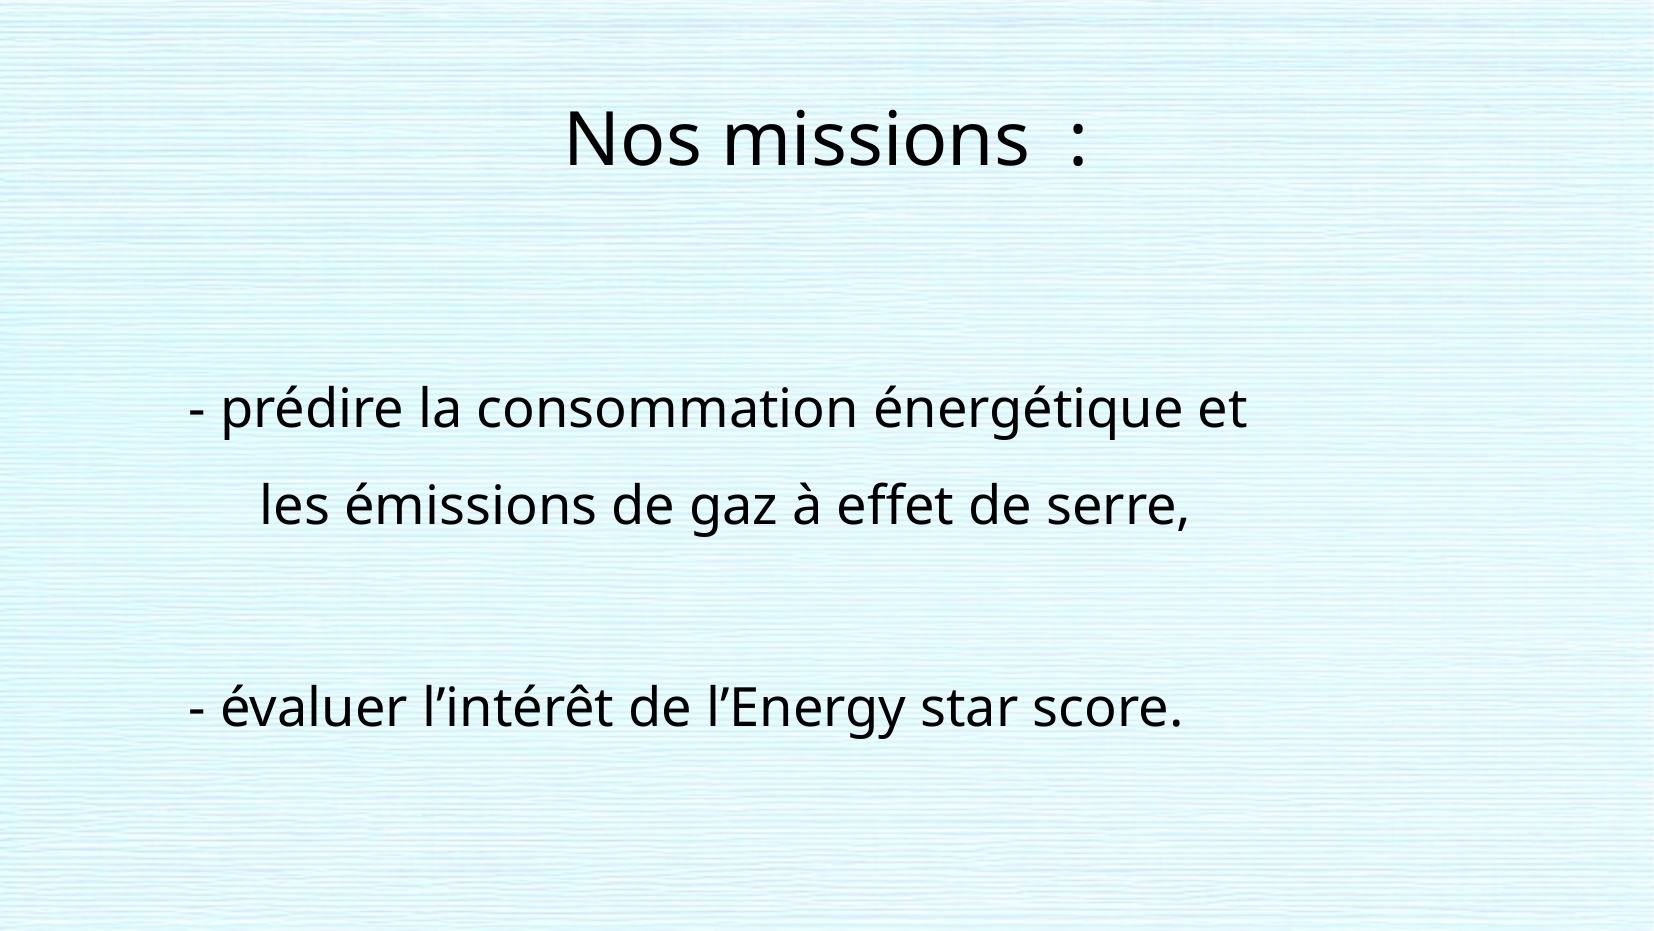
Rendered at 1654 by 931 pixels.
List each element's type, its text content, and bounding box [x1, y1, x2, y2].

list - prédire la consommation énergétique et les émissions de gaz à effet de serre, - évaluer l’intérêt de l’Energy star score. [118, 265, 1506, 768]
title Nos missions : [82, 59, 1571, 215]
